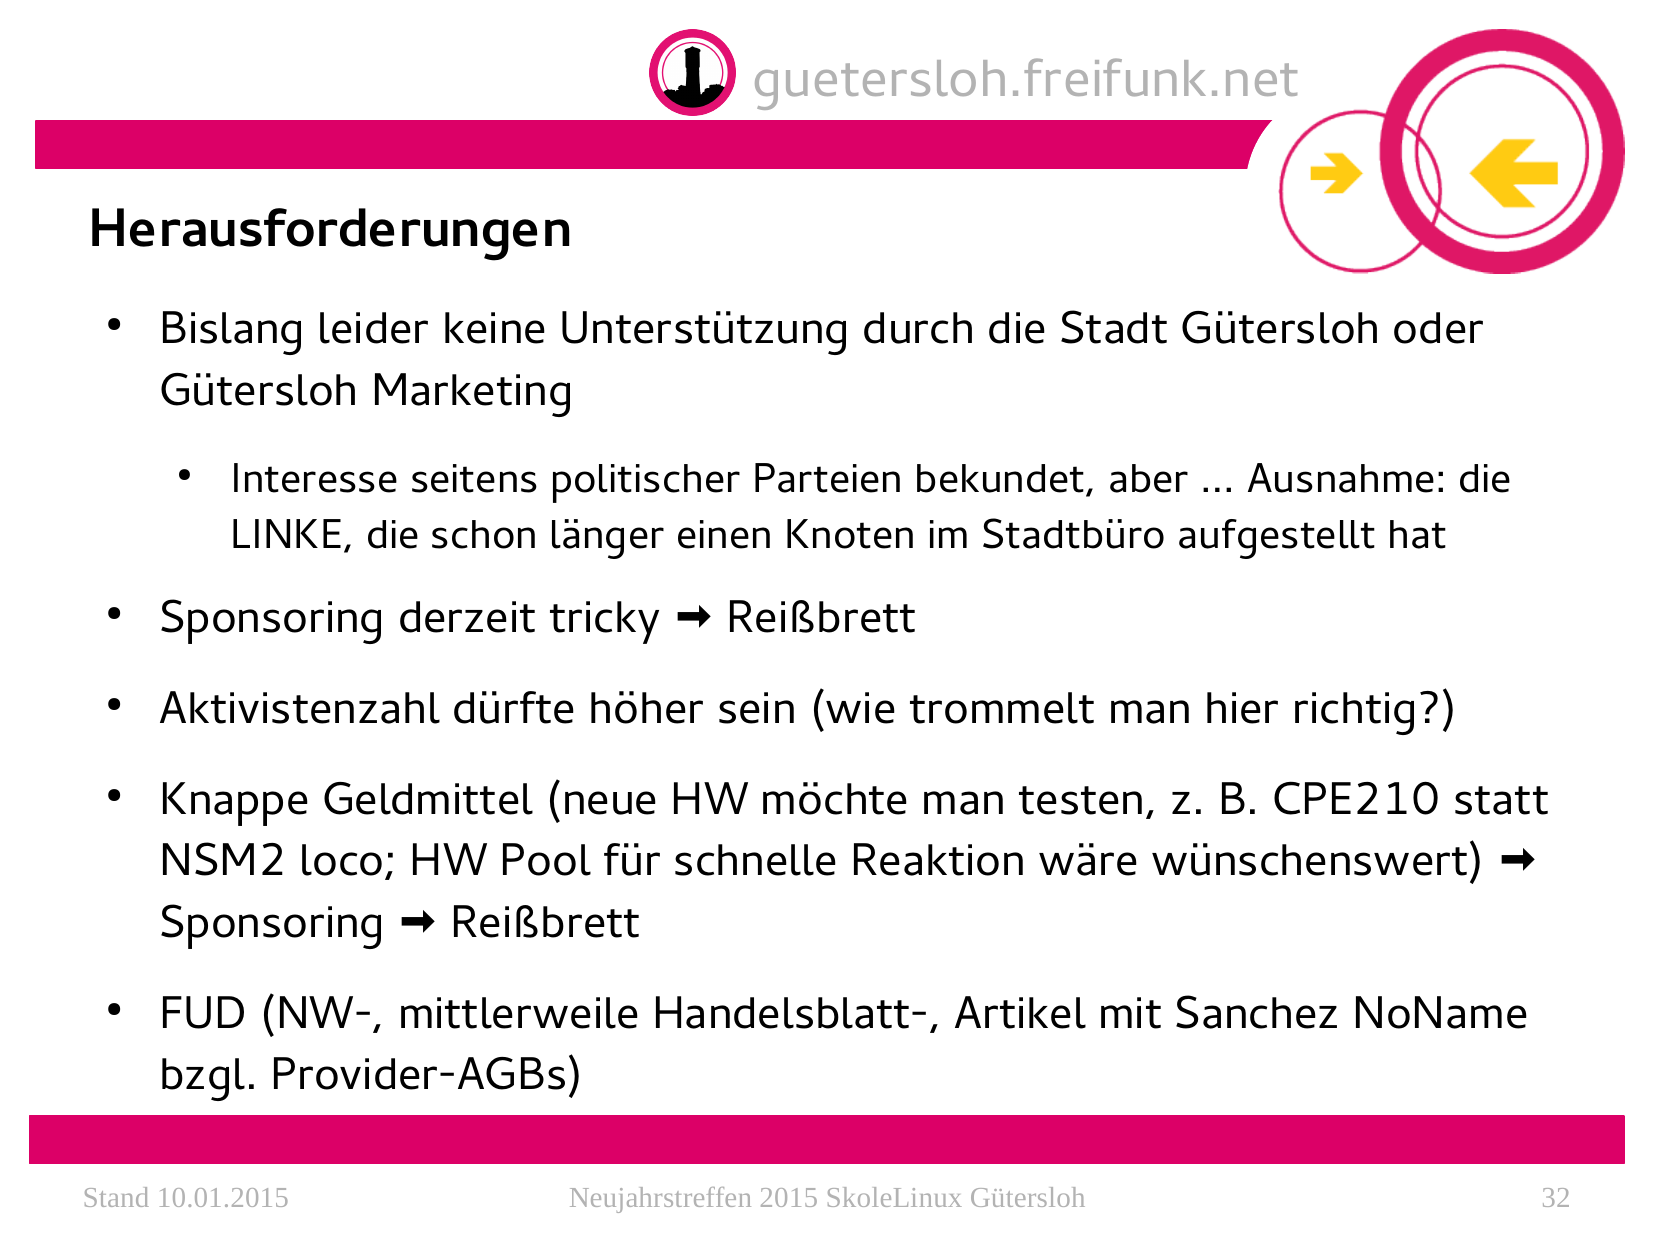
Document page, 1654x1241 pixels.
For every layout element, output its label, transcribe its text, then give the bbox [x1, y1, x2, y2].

picture [1278, 29, 1625, 274]
list Bislang leider keine Unterstützung durch die Stadt Gütersloh oder Gütersloh Marketing Interesse seitens politischer Parteien bekundet, aber … Ausnahme: die LINKE, die schon länger einen Knoten im Stadtbüro aufgestellt hat Sponsoring derzeit tricky ➡ Reißbrett Aktivistenzahl dürfte höher sein (wie trommelt man hier richtig?) Knappe Geldmittel (neue HW möchte man testen, z. B. CPE210 statt NSM2 loco; HW Pool für schnelle Reaktion wäre wünschenswert) ➡ Sponsoring ➡ Reißbrett FUD (NW-, mittlerweile Handelsblatt-, Artikel mit Sanchez NoName bzgl. Provider-AGBs) [88, 295, 1565, 1106]
picture [649, 29, 736, 116]
title Herausforderungen [88, 196, 1123, 271]
